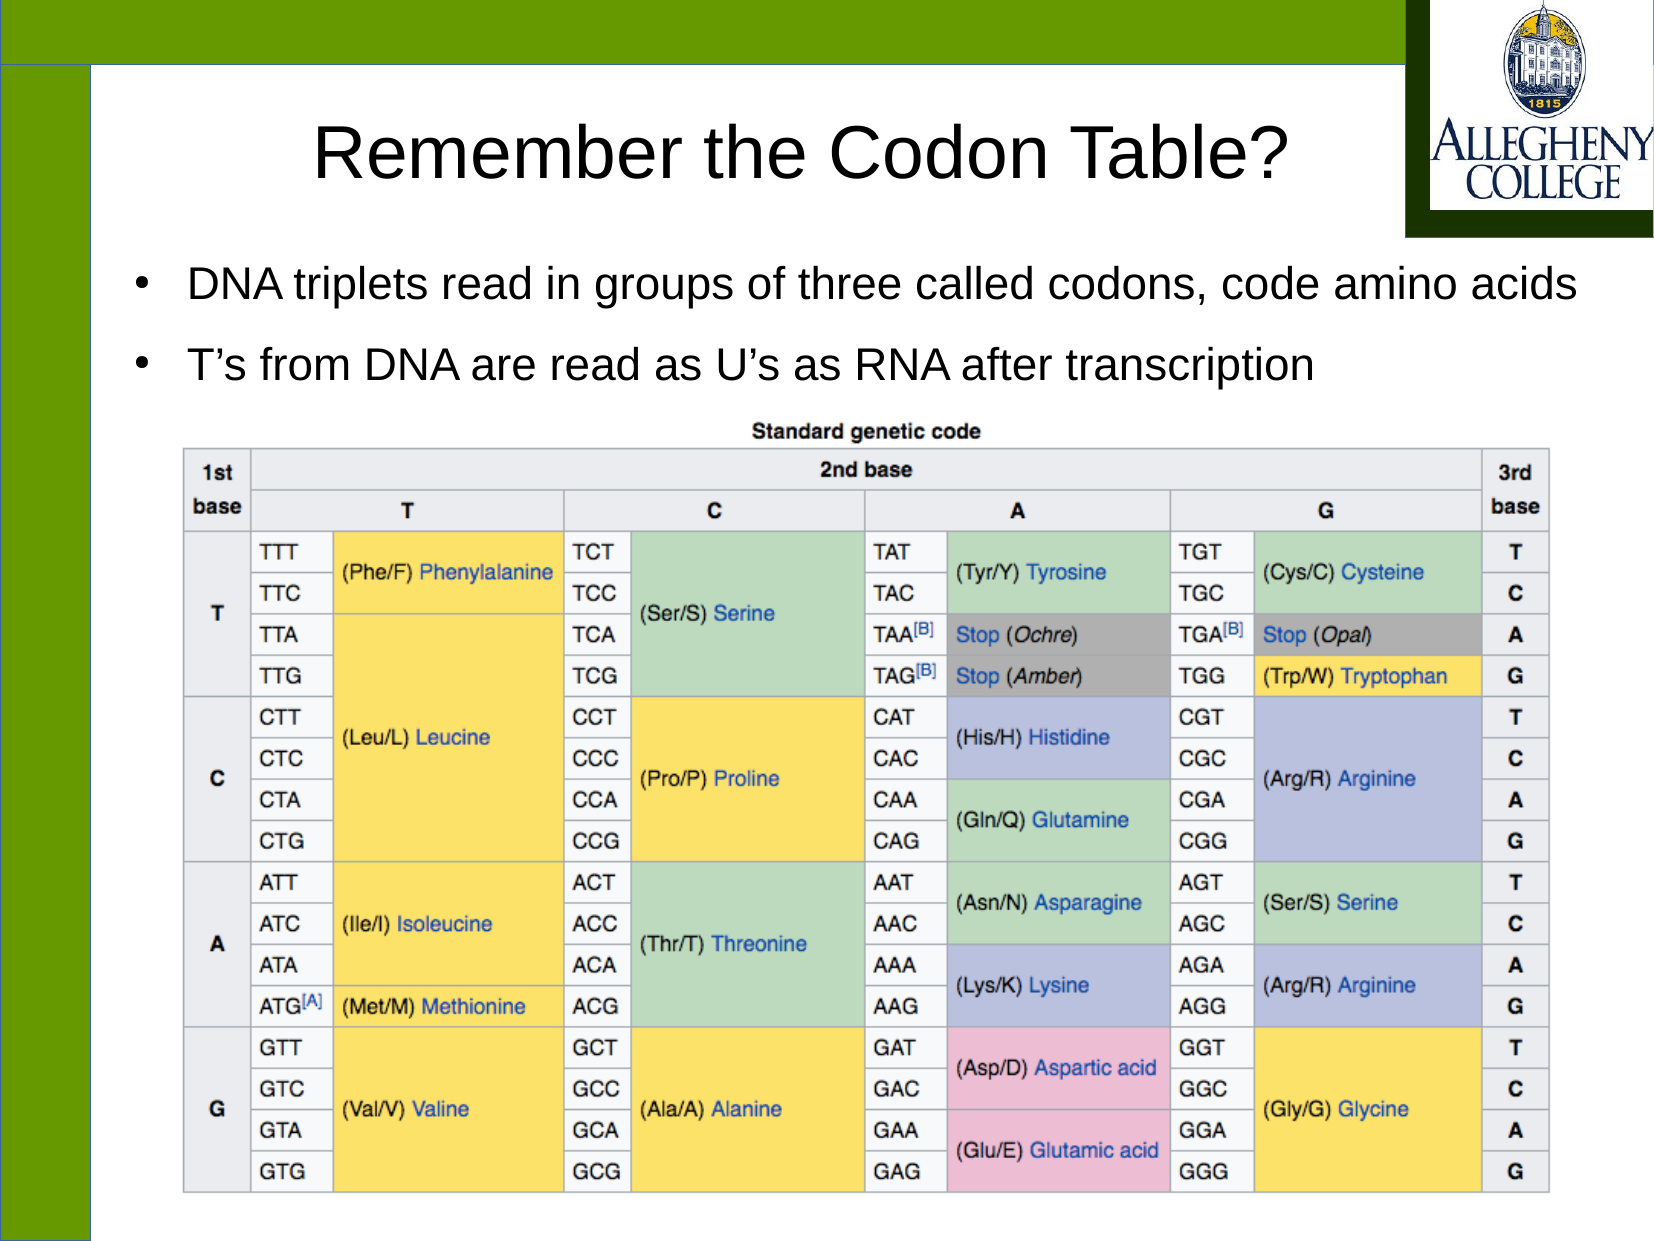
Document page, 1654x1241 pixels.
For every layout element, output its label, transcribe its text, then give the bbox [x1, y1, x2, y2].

title Remember the Codon Table? [100, 65, 1503, 257]
text_box [0, 0, 1654, 1241]
list DNA triplets read in groups of three called codons, code amino acids T’s from DNA are read as U’s as RNA after transcription [115, 257, 1654, 423]
picture [1430, 0, 1654, 210]
picture [177, 416, 1570, 1210]
